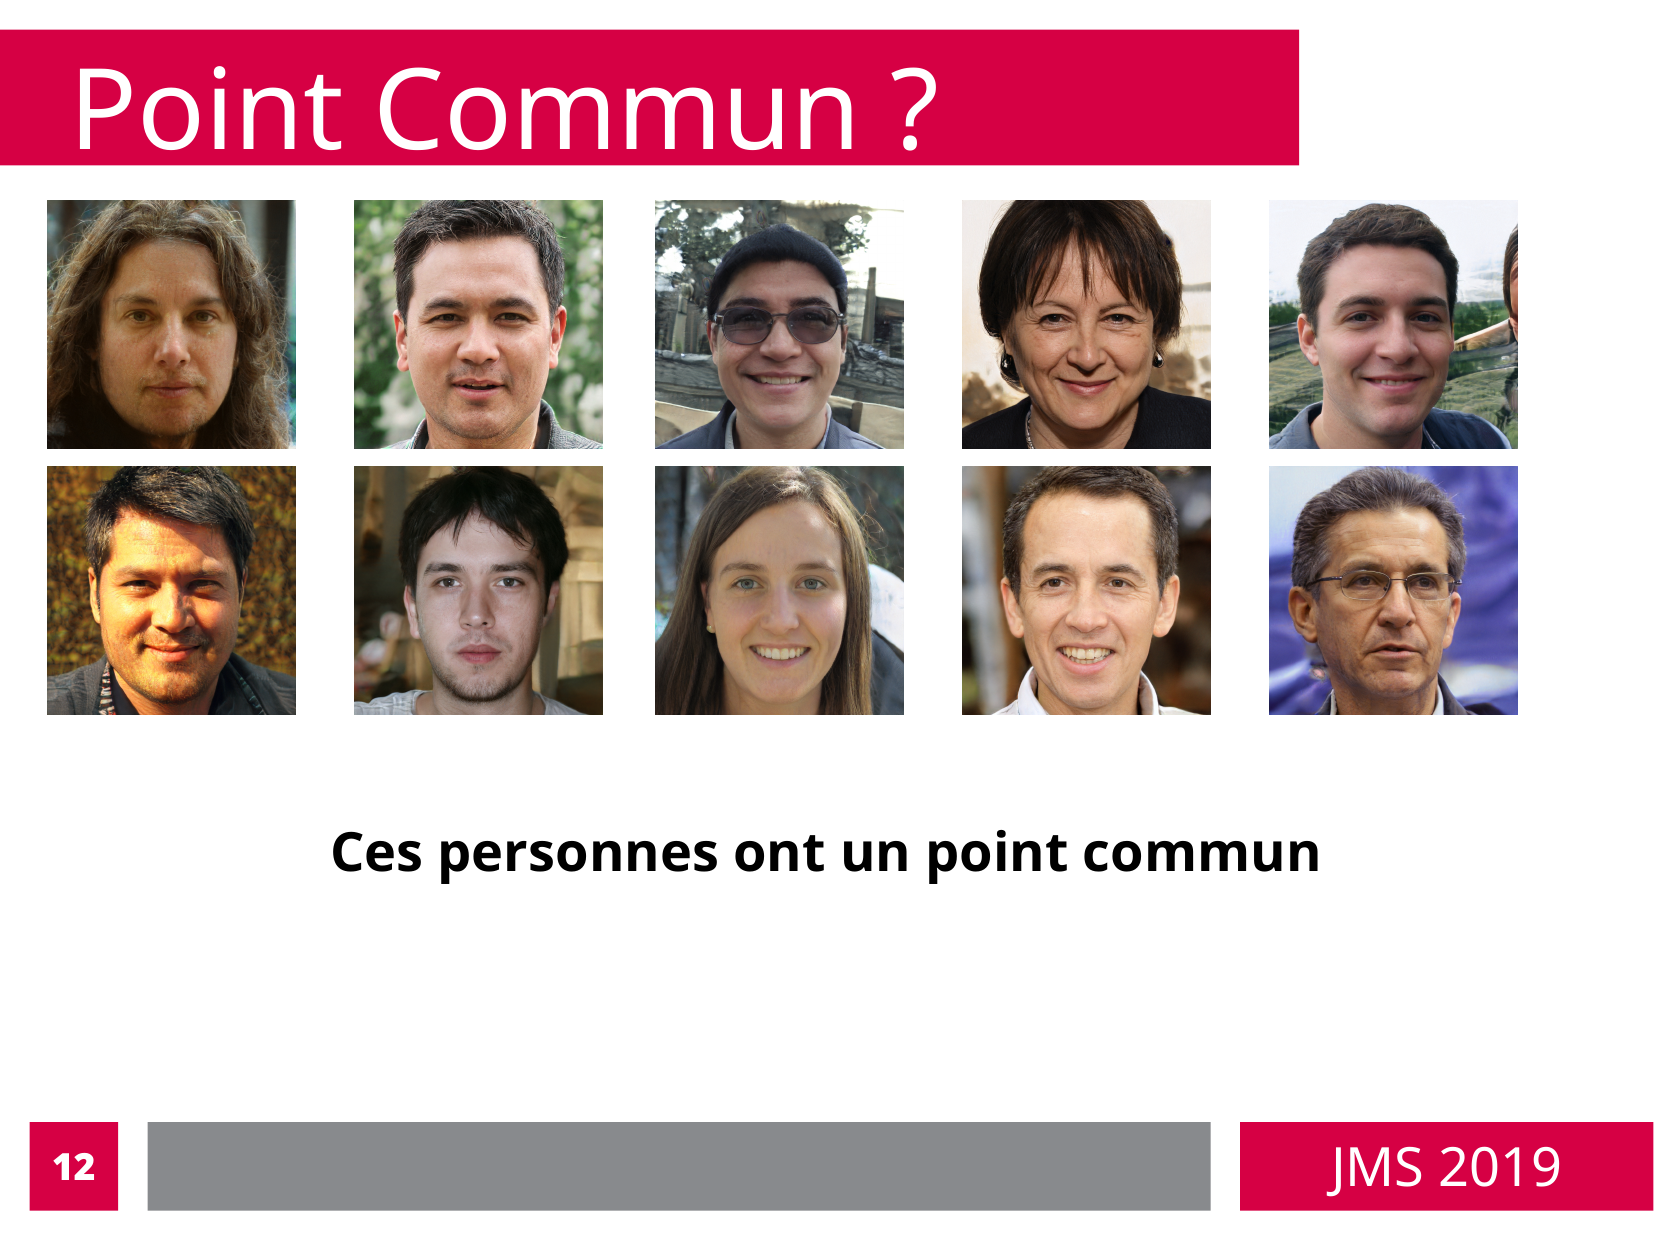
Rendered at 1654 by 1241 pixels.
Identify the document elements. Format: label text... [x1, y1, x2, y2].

picture [655, 200, 904, 449]
picture [1269, 200, 1518, 449]
text_box Ces personnes ont un point commun [147, 750, 1506, 1099]
picture [47, 466, 296, 715]
picture [47, 200, 296, 449]
picture [962, 200, 1211, 449]
picture [354, 200, 603, 449]
title Point Commun ? [0, 29, 1229, 178]
picture [354, 466, 603, 715]
picture [655, 466, 904, 715]
picture [962, 466, 1211, 715]
picture [1269, 466, 1518, 715]
